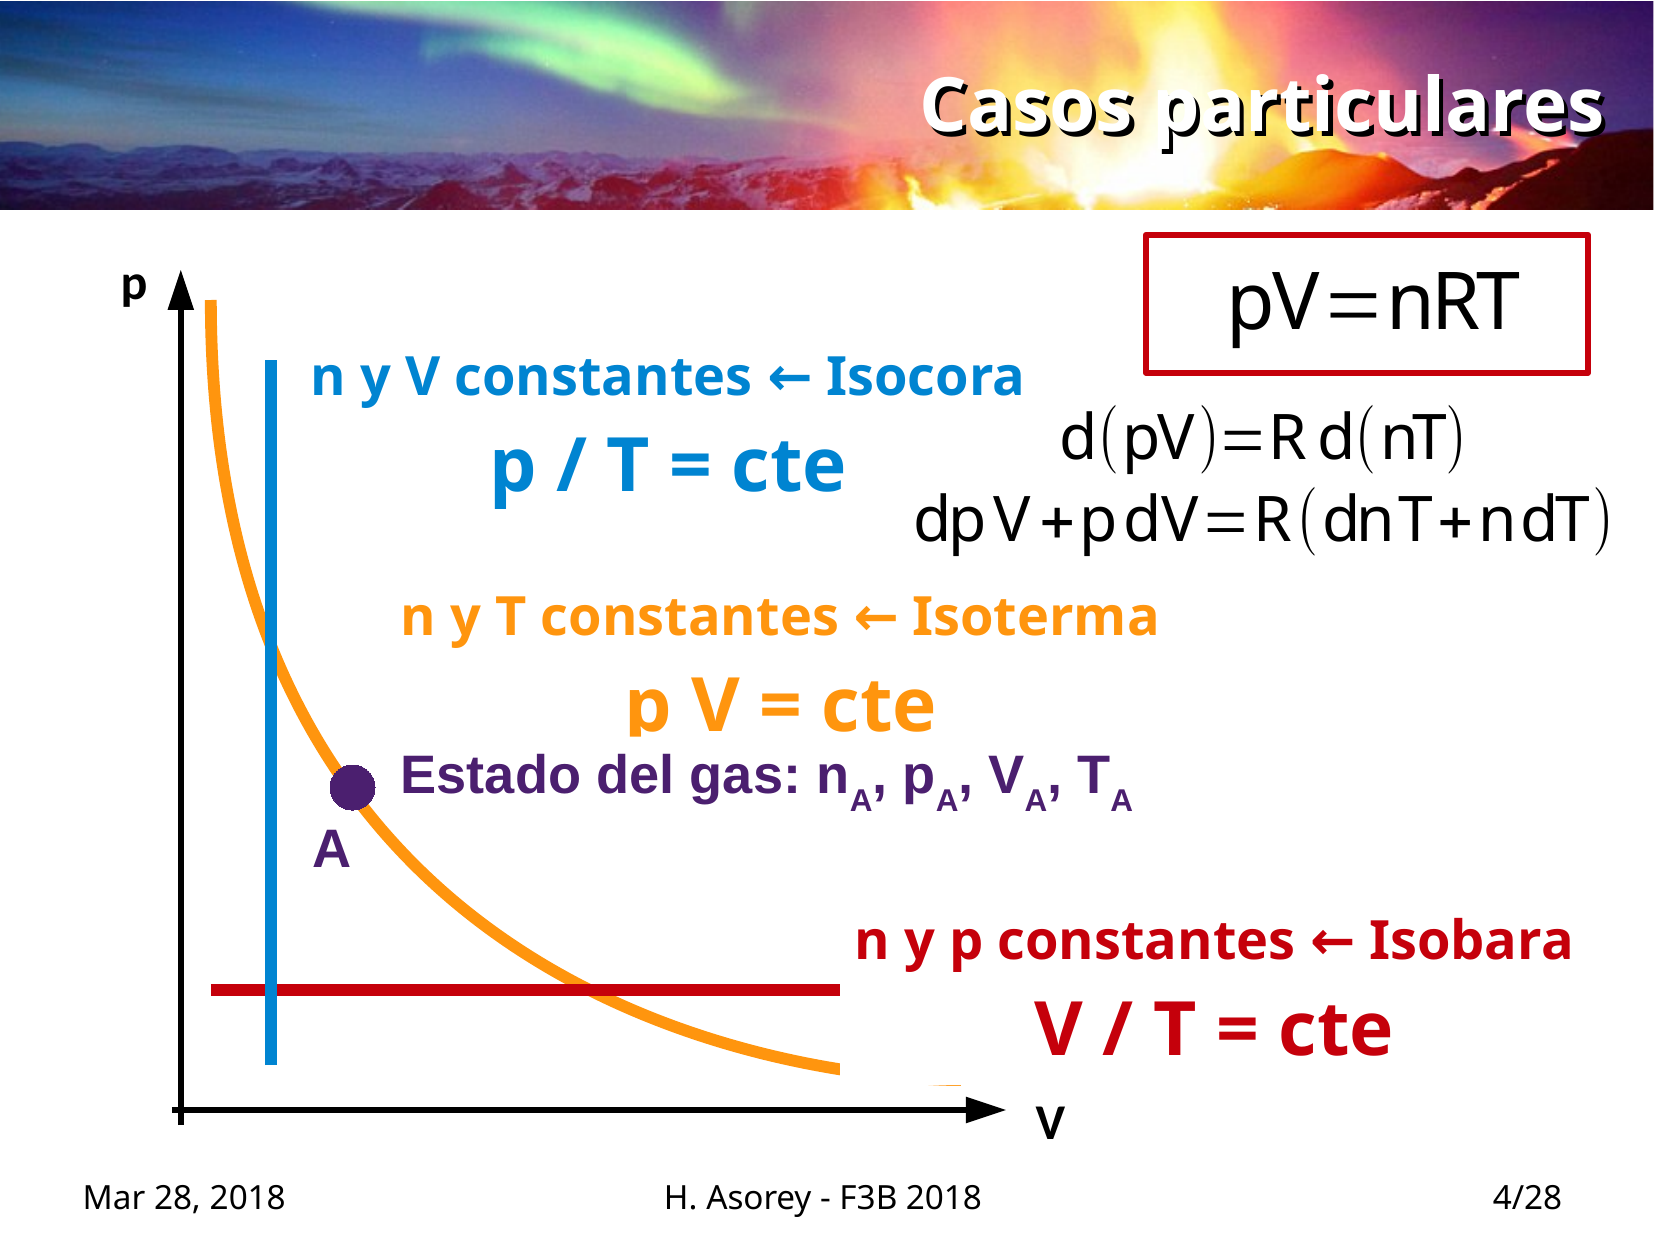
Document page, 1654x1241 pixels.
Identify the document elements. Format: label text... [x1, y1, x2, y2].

text_box V [1020, 1095, 1081, 1171]
text_box n y V constantes ← Isocora p / T = cte [296, 330, 1036, 503]
text_box p [105, 255, 163, 331]
chart [906, 399, 1620, 560]
text_box A [289, 811, 376, 901]
picture [0, 1, 1654, 210]
title Casos particulares [45, 15, 1606, 191]
text_box [330, 765, 376, 811]
chart [1220, 252, 1527, 350]
text_box Estado del gas: nA, pA, VA, TA [385, 736, 1151, 826]
text_box n y T constantes ← Isoterma p V = cte [386, 570, 1156, 743]
text_box n y p constantes ← Isobara V / T = cte [840, 893, 1578, 1067]
